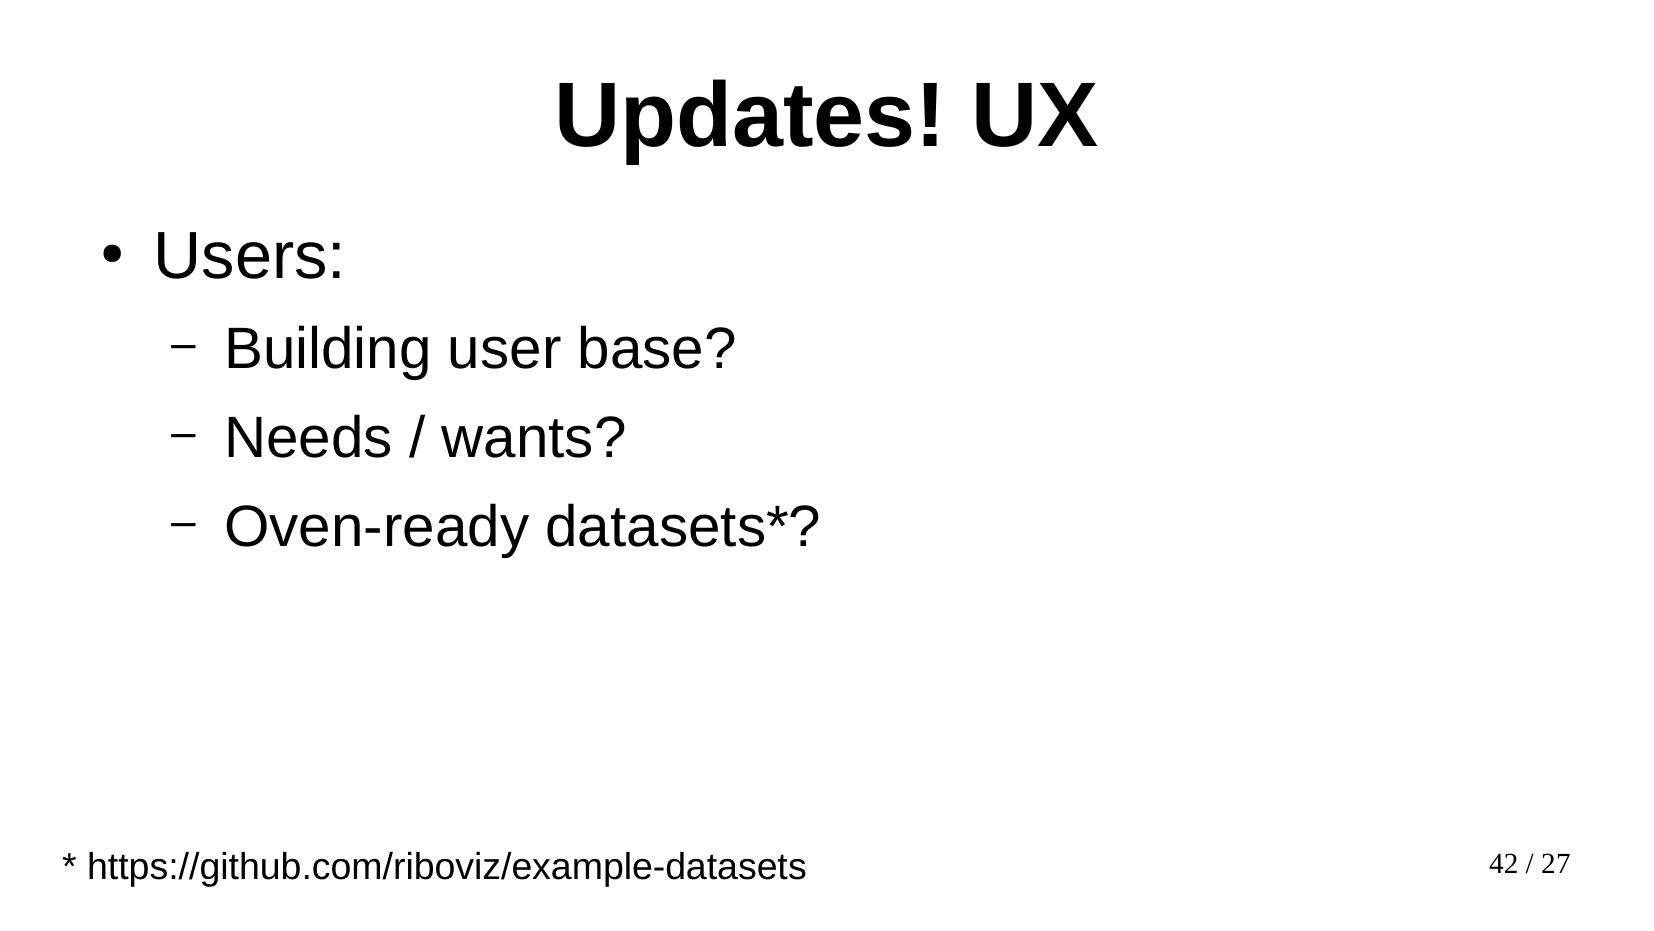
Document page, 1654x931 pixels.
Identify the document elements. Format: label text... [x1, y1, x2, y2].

list Users: Building user base? Needs / wants? Oven-ready datasets*? [82, 217, 1571, 758]
title Updates! UX [82, 37, 1571, 193]
text_box * https://github.com/riboviz/example-datasets [47, 838, 1347, 896]
